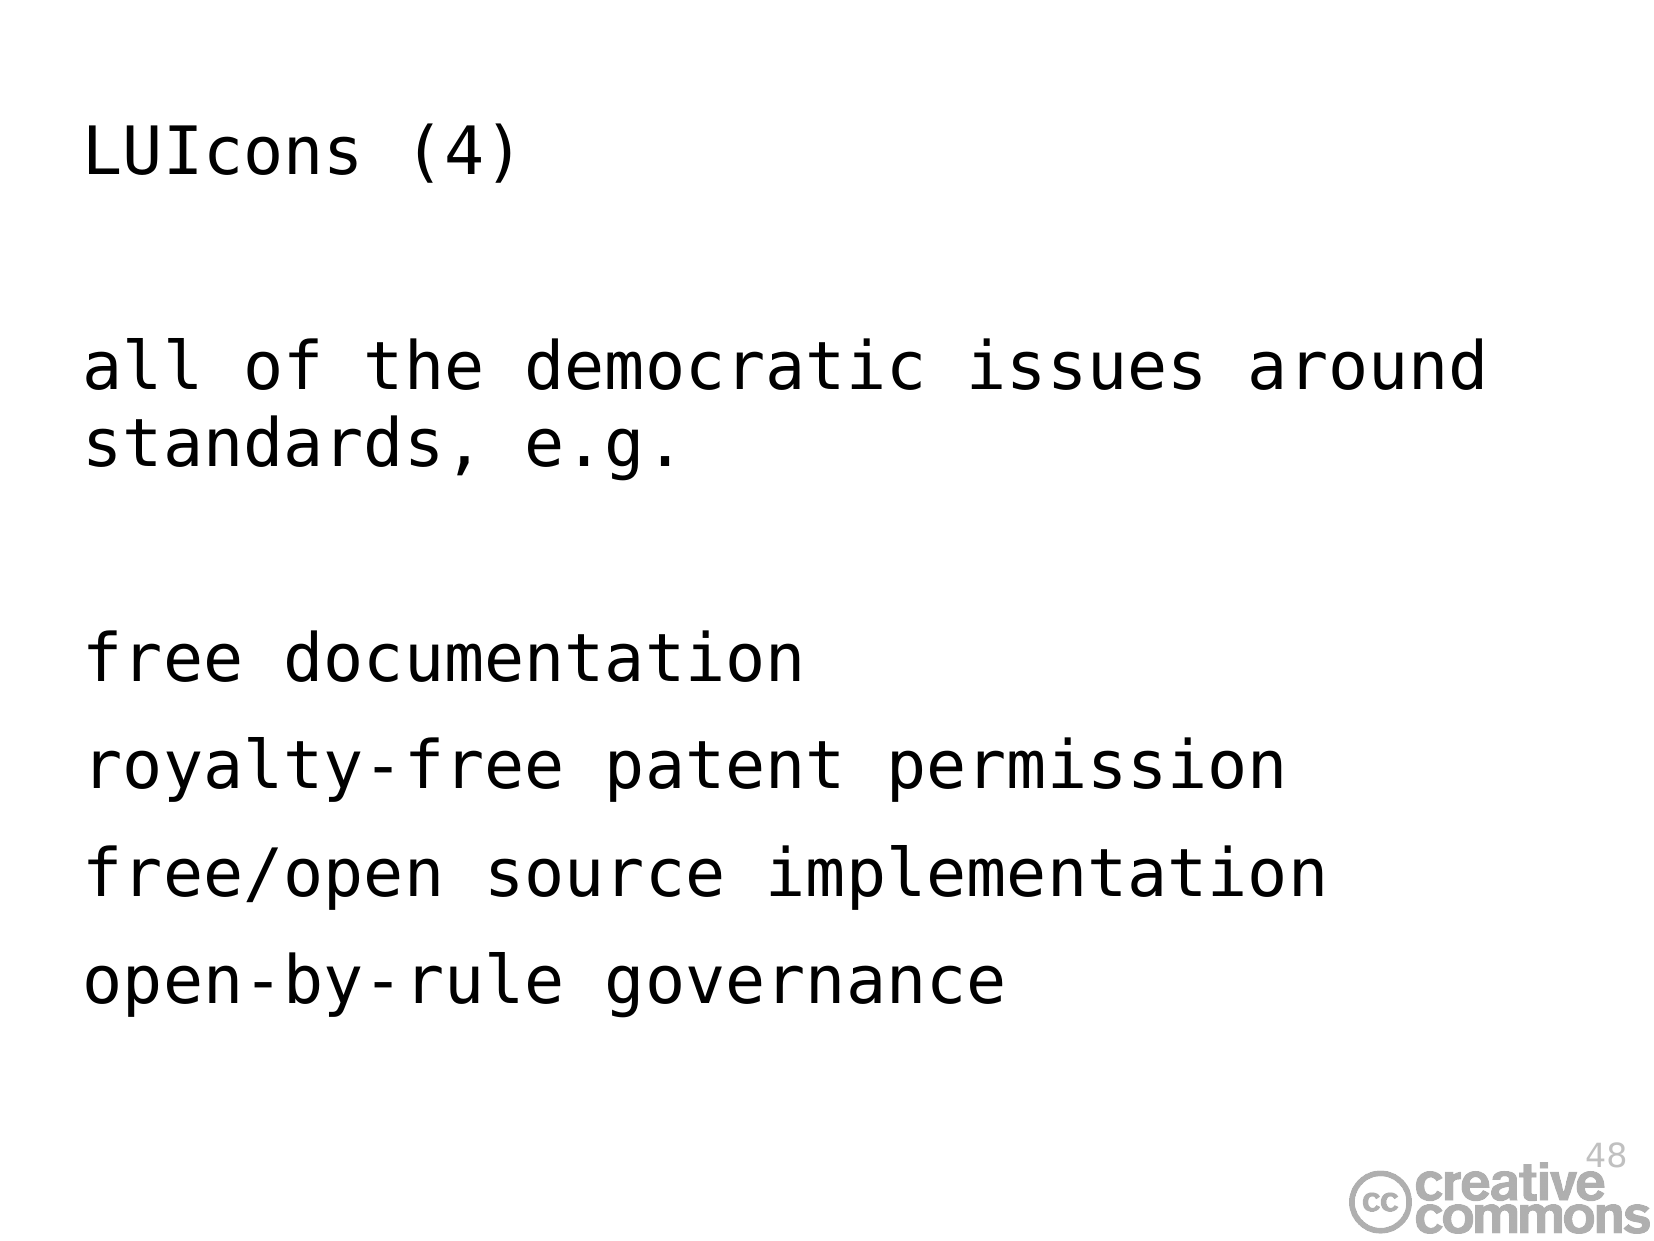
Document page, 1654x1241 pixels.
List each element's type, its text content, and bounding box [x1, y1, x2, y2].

picture [1349, 1162, 1650, 1234]
list LUIcons (4) all of the democratic issues around standards, e.g. free documentation royalty-free patent permission free/open source implementation open-by-rule governance [82, 112, 1571, 1109]
